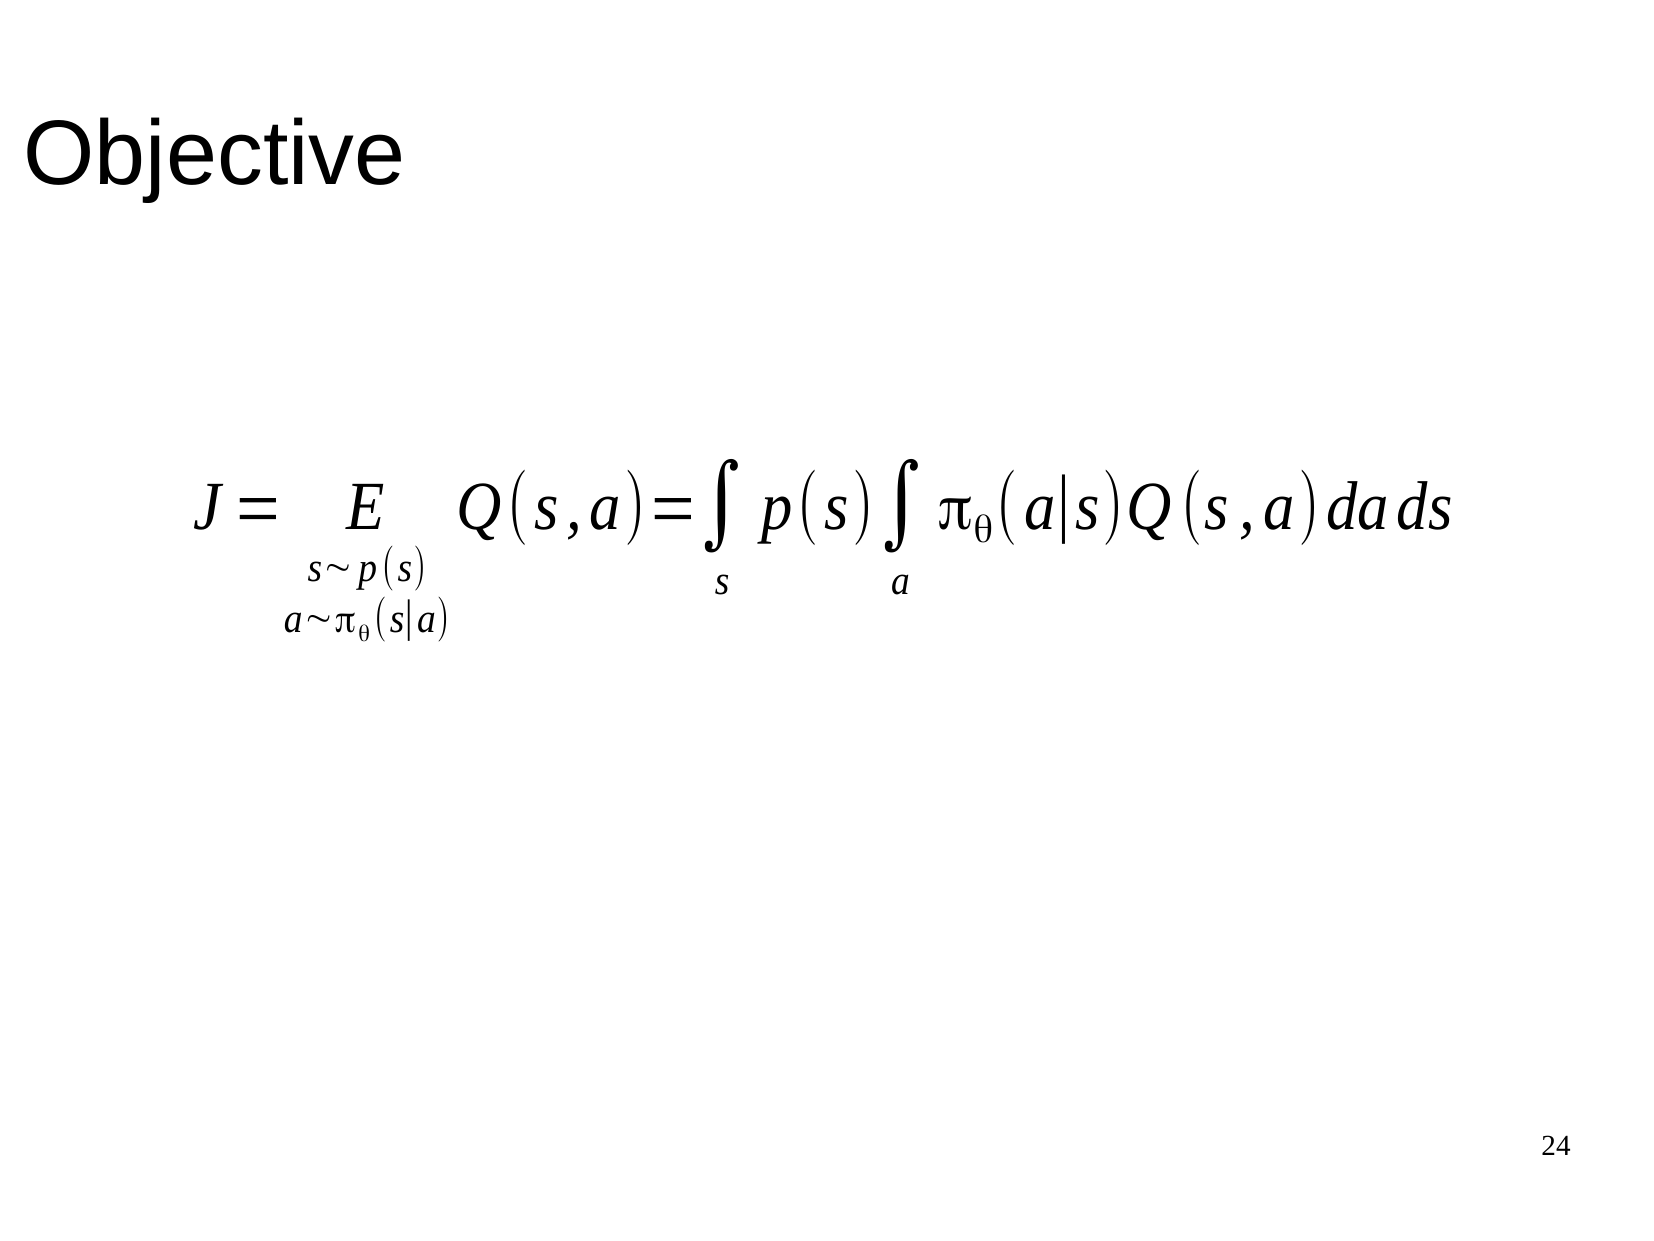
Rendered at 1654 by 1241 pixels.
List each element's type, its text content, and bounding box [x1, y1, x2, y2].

chart [178, 452, 1469, 645]
title Objective [23, 49, 1512, 257]
